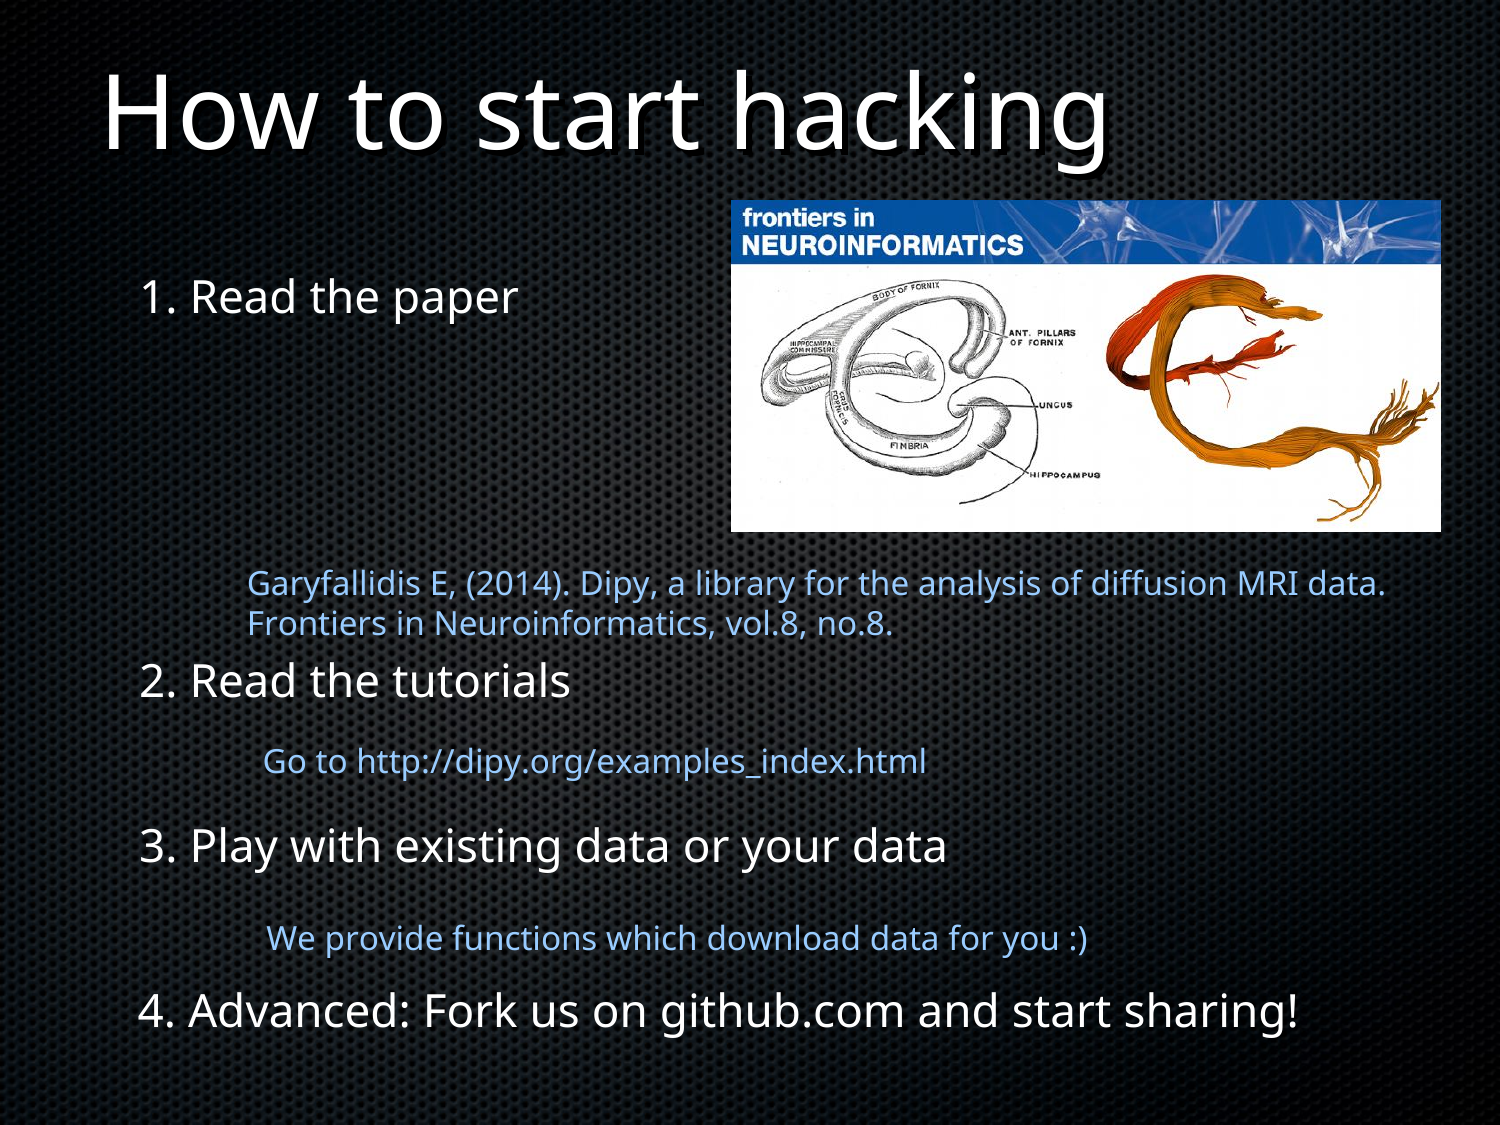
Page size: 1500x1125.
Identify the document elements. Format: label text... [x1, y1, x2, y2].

picture [0, 0, 1500, 1125]
text_box Go to http://dipy.org/examples_index.html [248, 732, 977, 788]
text_box Garyfallidis E, (2014). Dipy, a library for the analysis of diffusion MRI data. Frontiers in Neuroinformatics, vol.8, no.8. [232, 555, 1500, 650]
title How to start hacking [91, 0, 1411, 249]
text_box We provide functions which download data for you :) [251, 909, 1158, 965]
text_box 1. Read the paper 2. Read the tutorials 3. Play with existing data or your data 4. Advanced: Fork us on github.com and start sharing! [110, 259, 1404, 1045]
